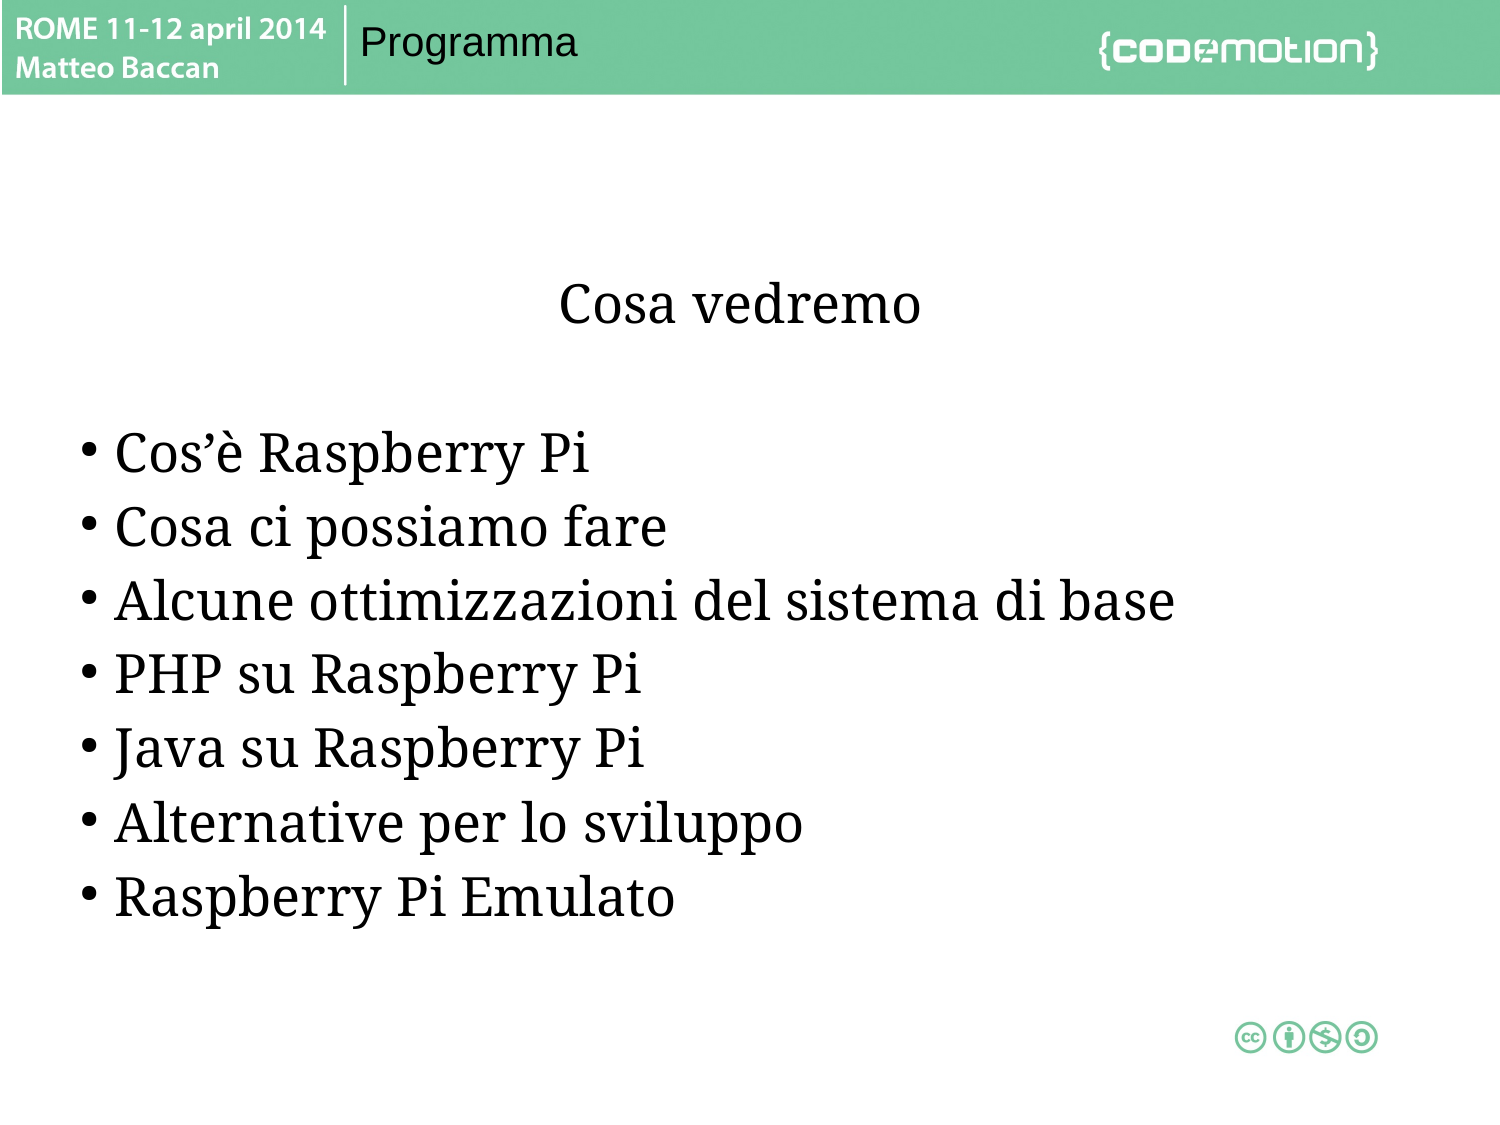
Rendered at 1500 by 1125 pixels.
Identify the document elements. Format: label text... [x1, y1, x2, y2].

text_box Cosa vedremo Cos’è Raspberry Pi Cosa ci possiamo fare Alcune ottimizzazioni del sistema di base PHP su Raspberry Pi Java su Raspberry Pi Alternative per lo sviluppo Raspberry Pi Emulato [64, 258, 1418, 993]
list Programma [345, 11, 1371, 87]
picture [2, 0, 1500, 1125]
